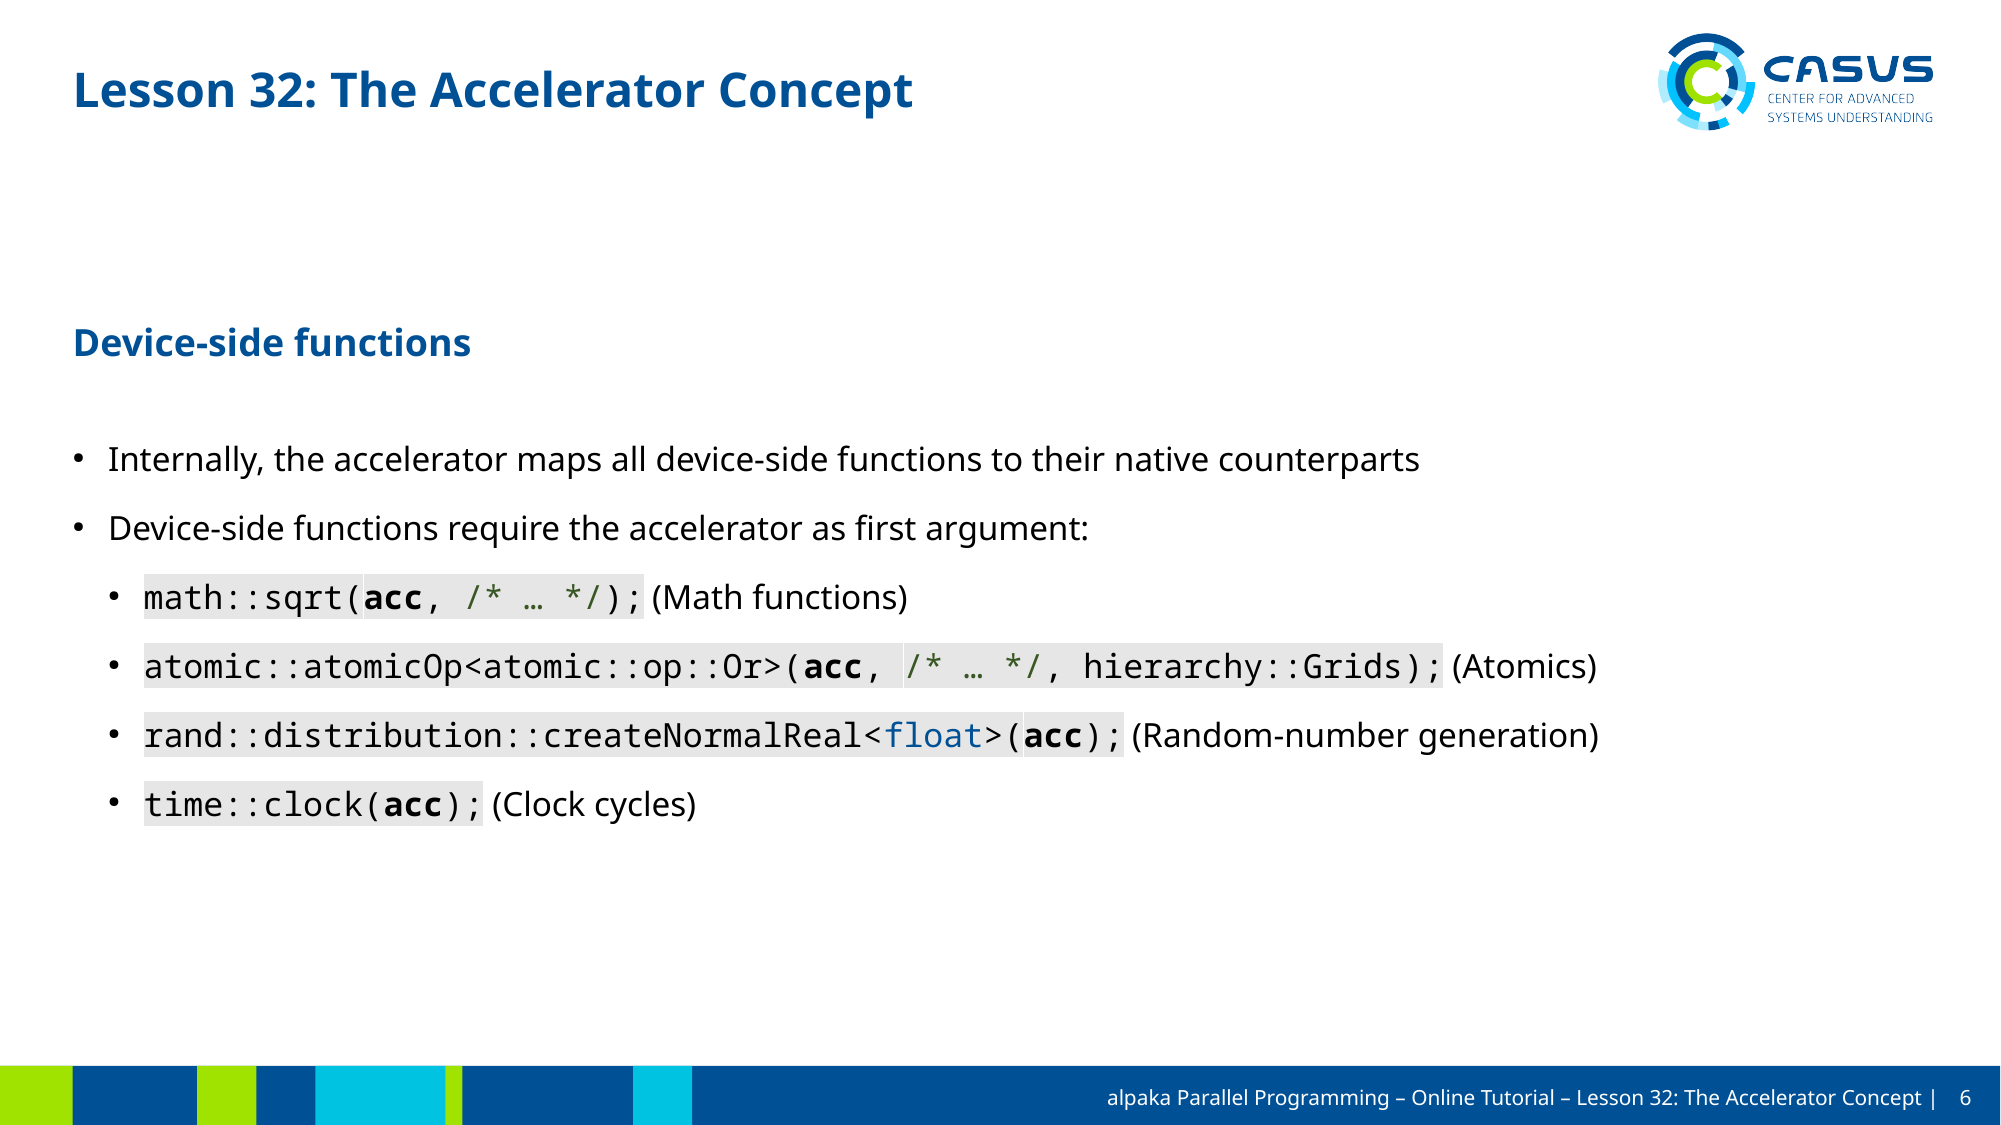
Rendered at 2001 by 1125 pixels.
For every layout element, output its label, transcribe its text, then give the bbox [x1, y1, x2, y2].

picture [1658, 33, 1933, 131]
list Device-side functions Internally, the accelerator maps all device-side functions to their native counterparts Device-side functions require the accelerator as first argument: math::sqrt(acc, /* … */); (Math functions) atomic::atomicOp<atomic::op::Or>(acc, /* … */, hierarchy::Grids); (Atomics) rand::distribution::createNormalReal<float>(acc); (Random-number generation) time::clock(acc); (Clock cycles) [72, 316, 1620, 979]
title Lesson 32: The Accelerator Concept [72, 54, 1620, 123]
